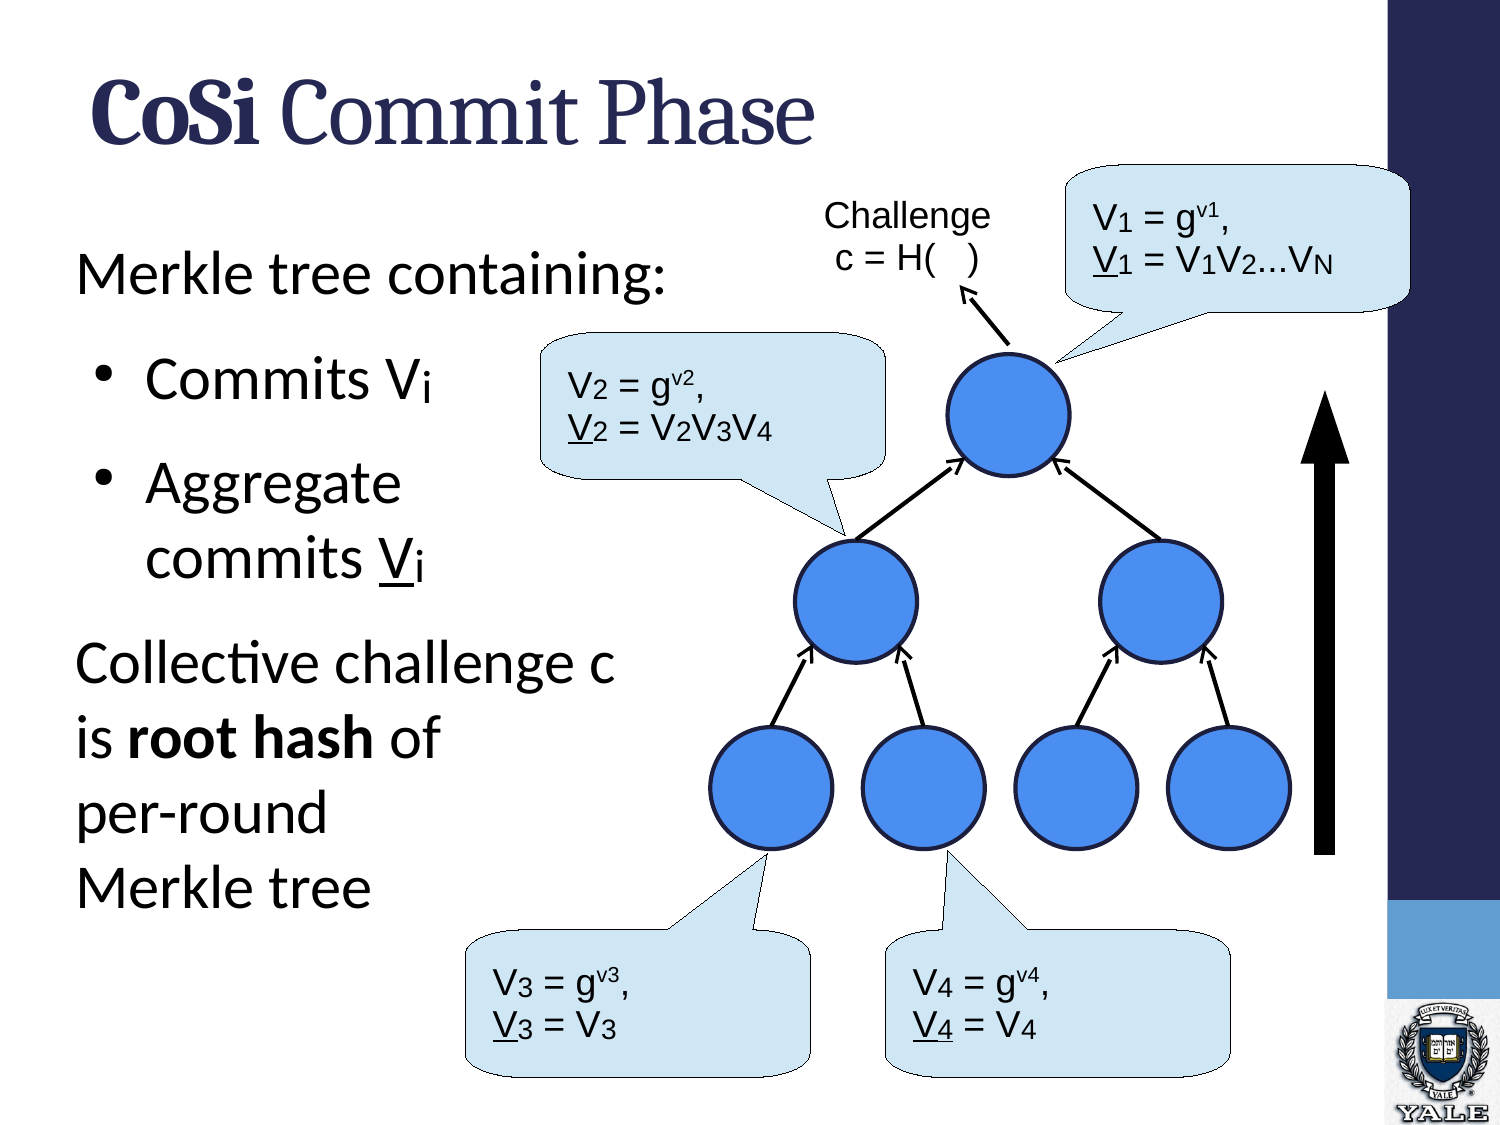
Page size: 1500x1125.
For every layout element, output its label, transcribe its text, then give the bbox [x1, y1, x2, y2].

text_box [1015, 727, 1138, 850]
title CoSi Commit Phase [75, 12, 1325, 200]
text_box [1100, 540, 1223, 663]
text_box [710, 727, 833, 850]
text_box V2 = gv2, V2 = V2V3V4 [540, 332, 886, 536]
text_box [947, 354, 1070, 477]
text_box V4 = gv4, V4 = V4 [885, 850, 1231, 1078]
text_box [862, 727, 985, 850]
text_box [1167, 727, 1291, 850]
text_box Challenge c = H( ) [750, 187, 1066, 286]
list Merkle tree containing: Commits Vi Aggregate commits Vi Collective challenge c is root hash of per-round Merkle tree [75, 232, 1325, 1096]
text_box [795, 540, 918, 663]
picture [1384, 999, 1500, 1125]
text_box V1 = gv1, V1 = V1V2...VN [1055, 164, 1411, 364]
